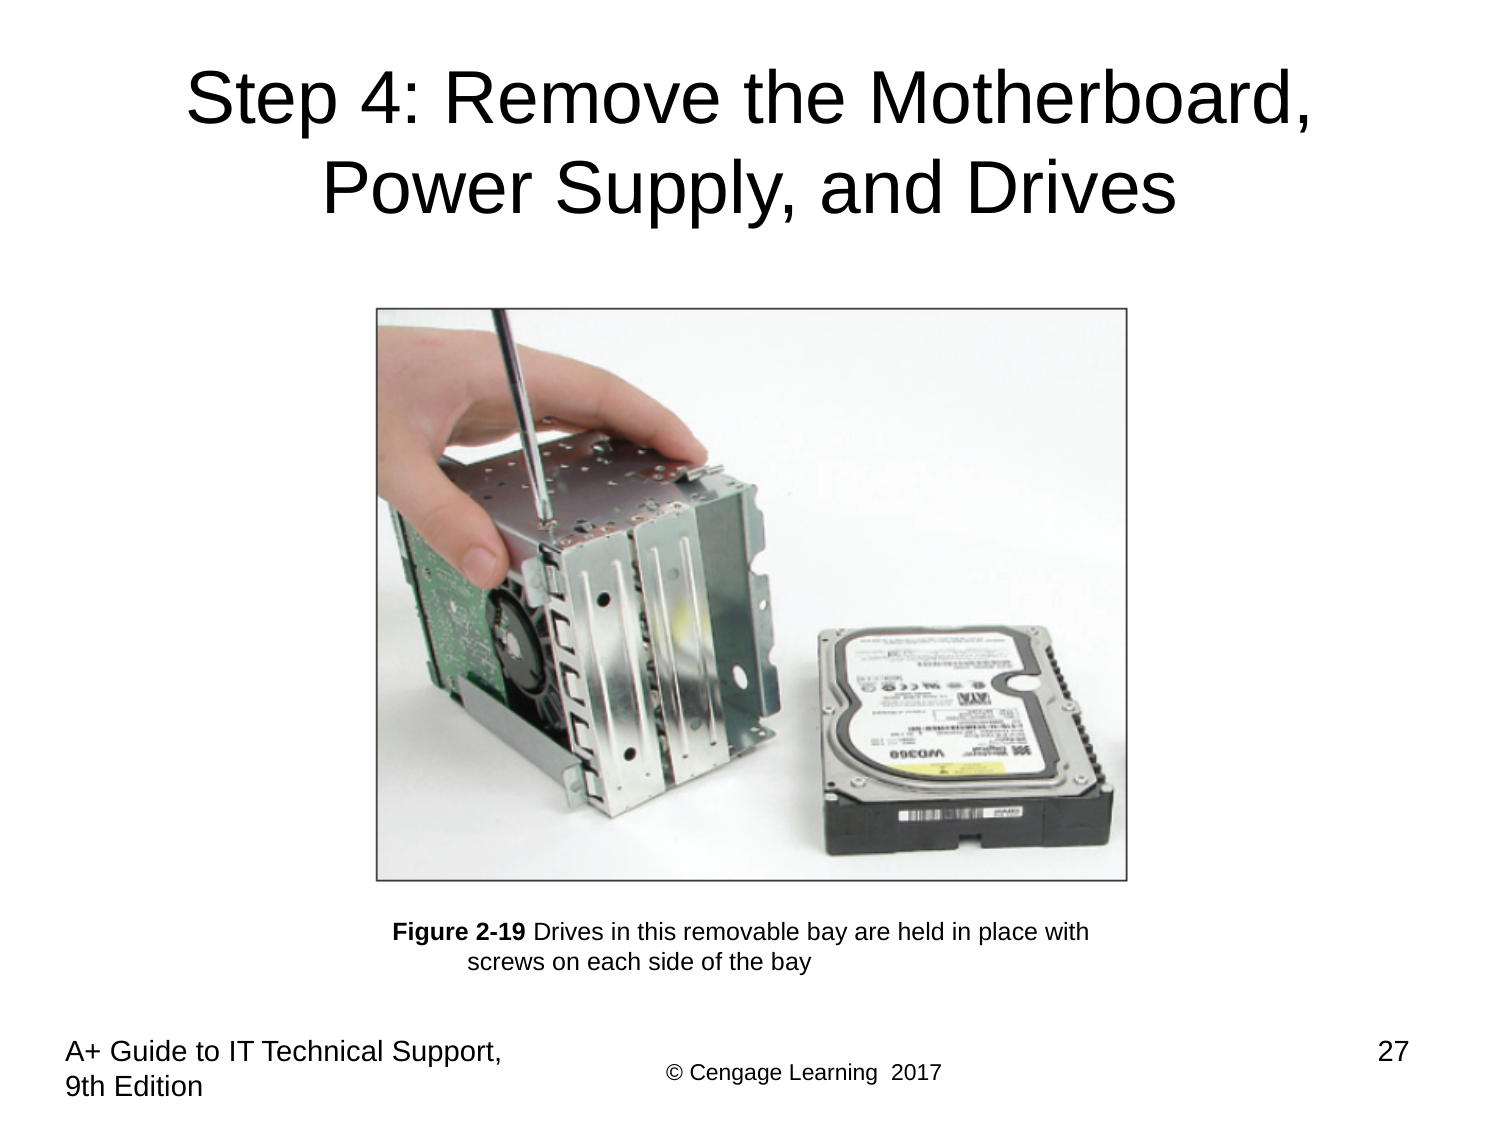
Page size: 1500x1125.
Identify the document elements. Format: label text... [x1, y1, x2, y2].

footer A+ Guide to IT Technical Support, 9th Edition [50, 1025, 550, 1104]
text_box Figure 2-19 Drives in this removable bay are held in place with screws on each side of the bay [377, 908, 1113, 984]
title Step 4: Remove the Motherboard, Power Supply, and Drives [75, 45, 1425, 233]
picture [370, 302, 1134, 888]
slide_number <number> [1074, 1024, 1425, 1103]
